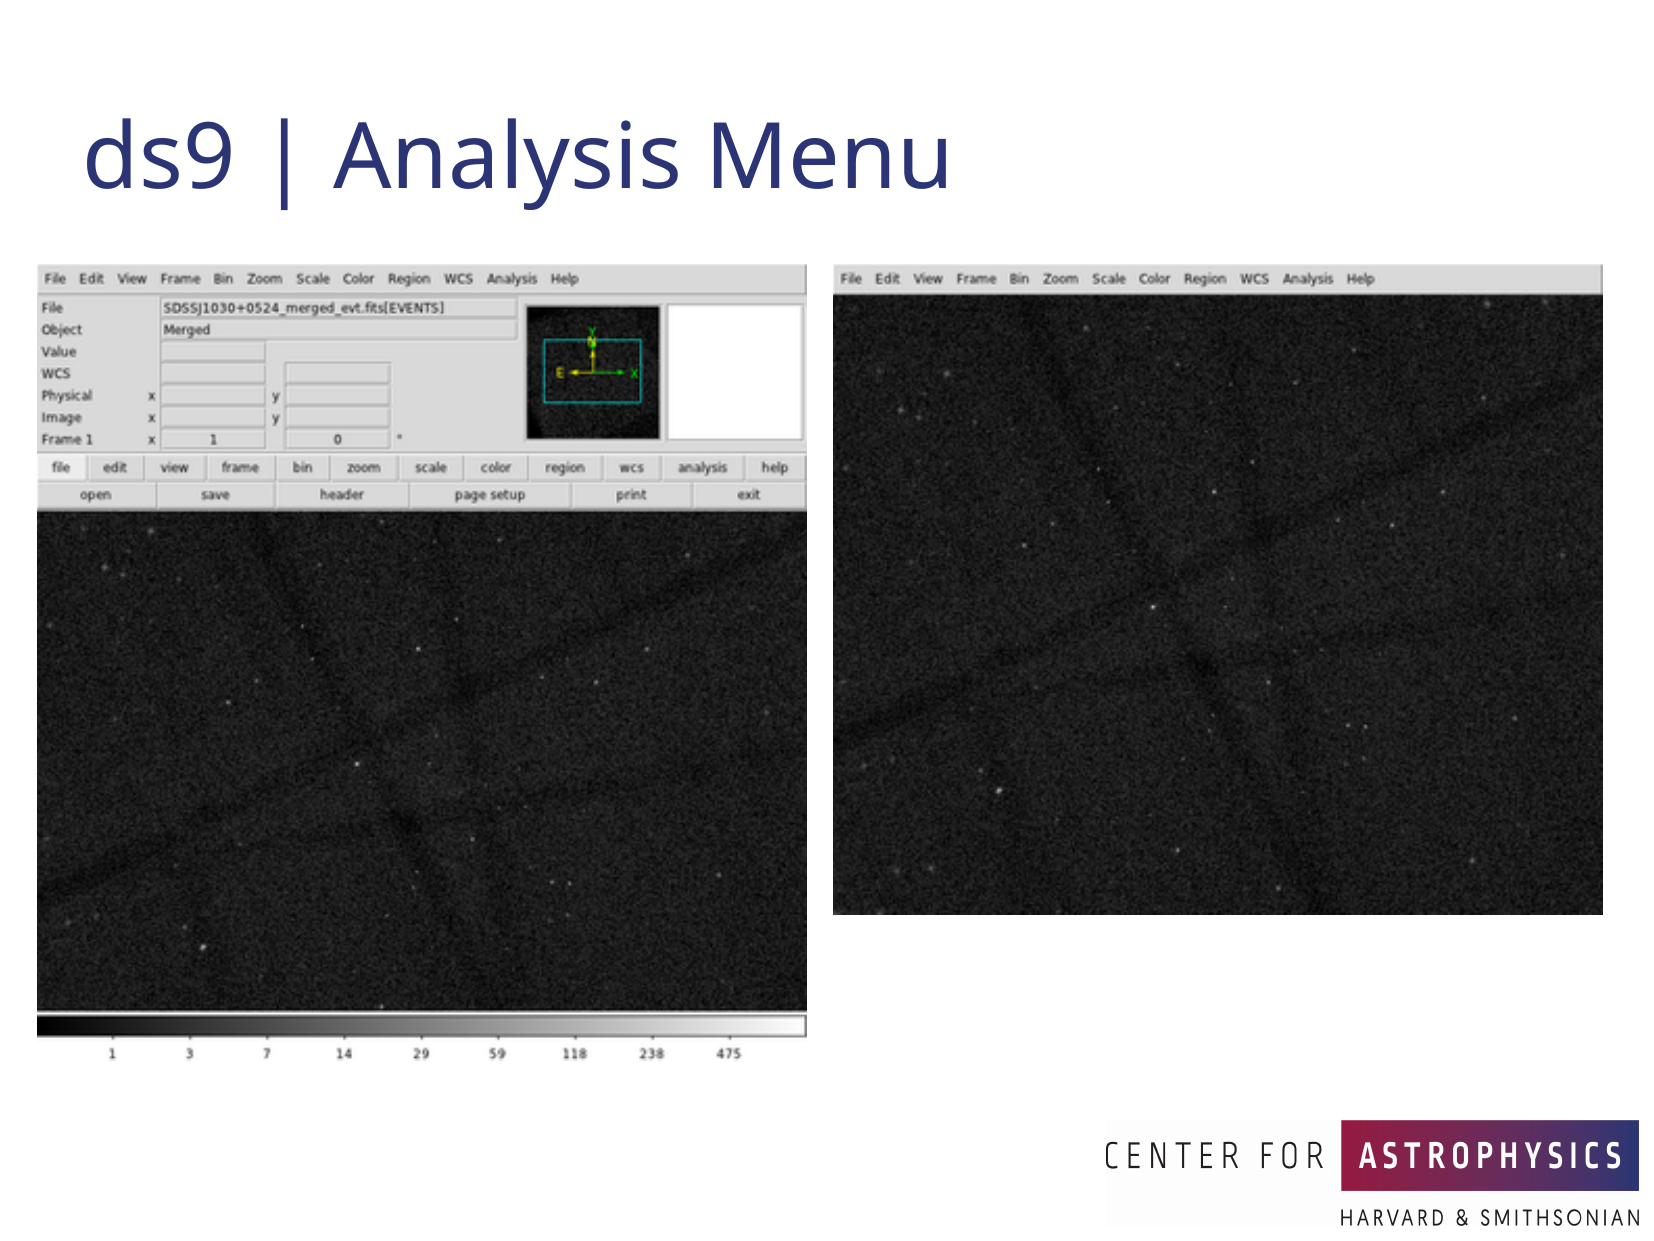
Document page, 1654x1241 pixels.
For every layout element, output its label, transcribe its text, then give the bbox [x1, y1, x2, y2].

picture [1106, 1120, 1639, 1226]
picture [37, 264, 807, 1061]
picture [833, 264, 1603, 916]
title ds9 | Analysis Menu [82, 49, 1571, 257]
